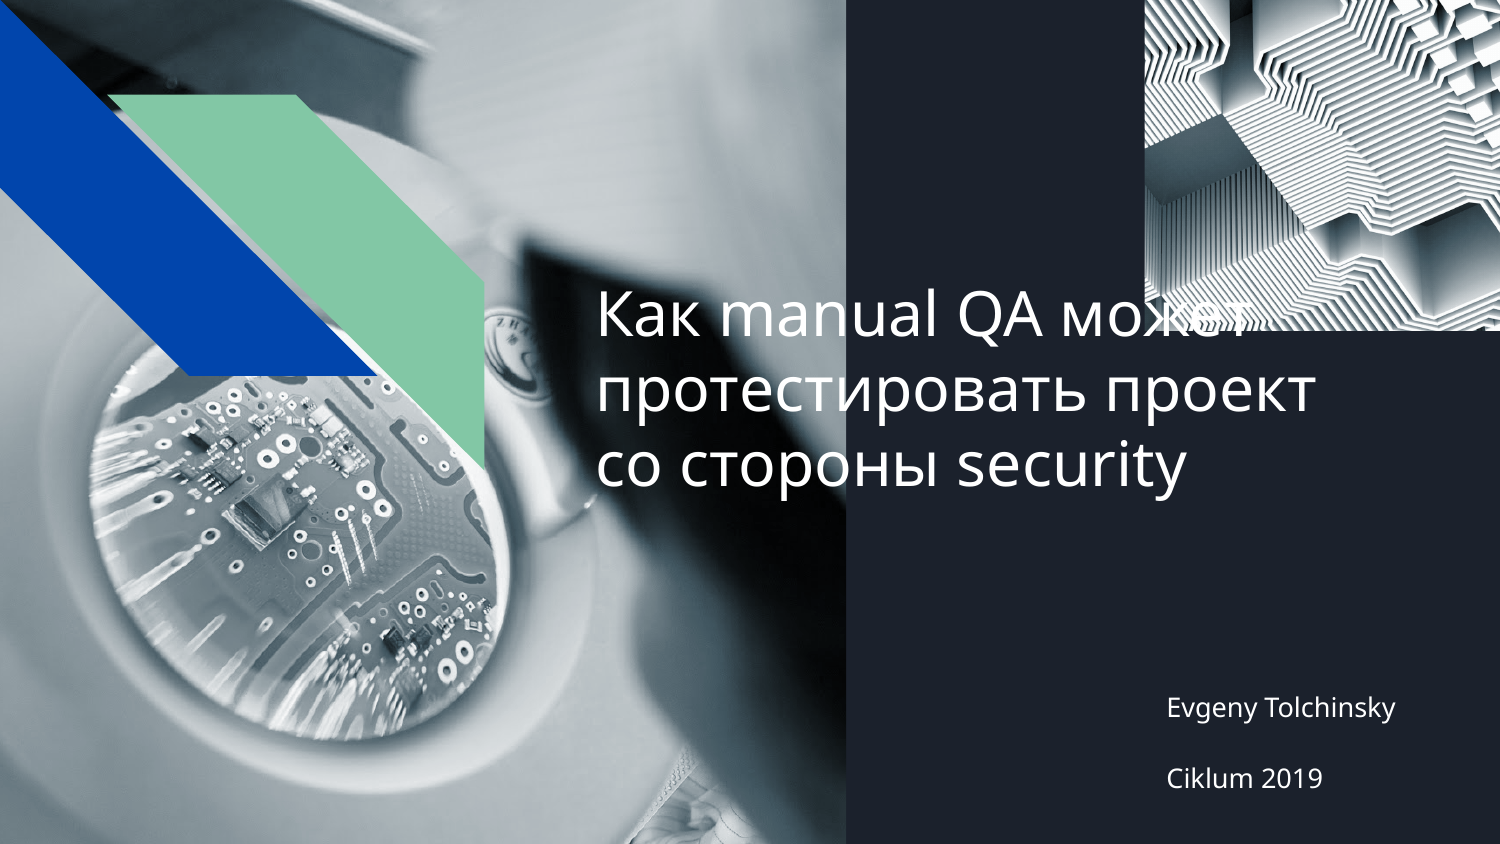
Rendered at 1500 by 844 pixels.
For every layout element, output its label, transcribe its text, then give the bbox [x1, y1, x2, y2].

picture [1365, 0, 1500, 189]
picture [10, 0, 438, 197]
subtitle Evgeny Tolchinsky Ciklum 2019 [1151, 670, 1432, 793]
title Как manual QA может протестировать проект со стороны security [580, 258, 1404, 518]
